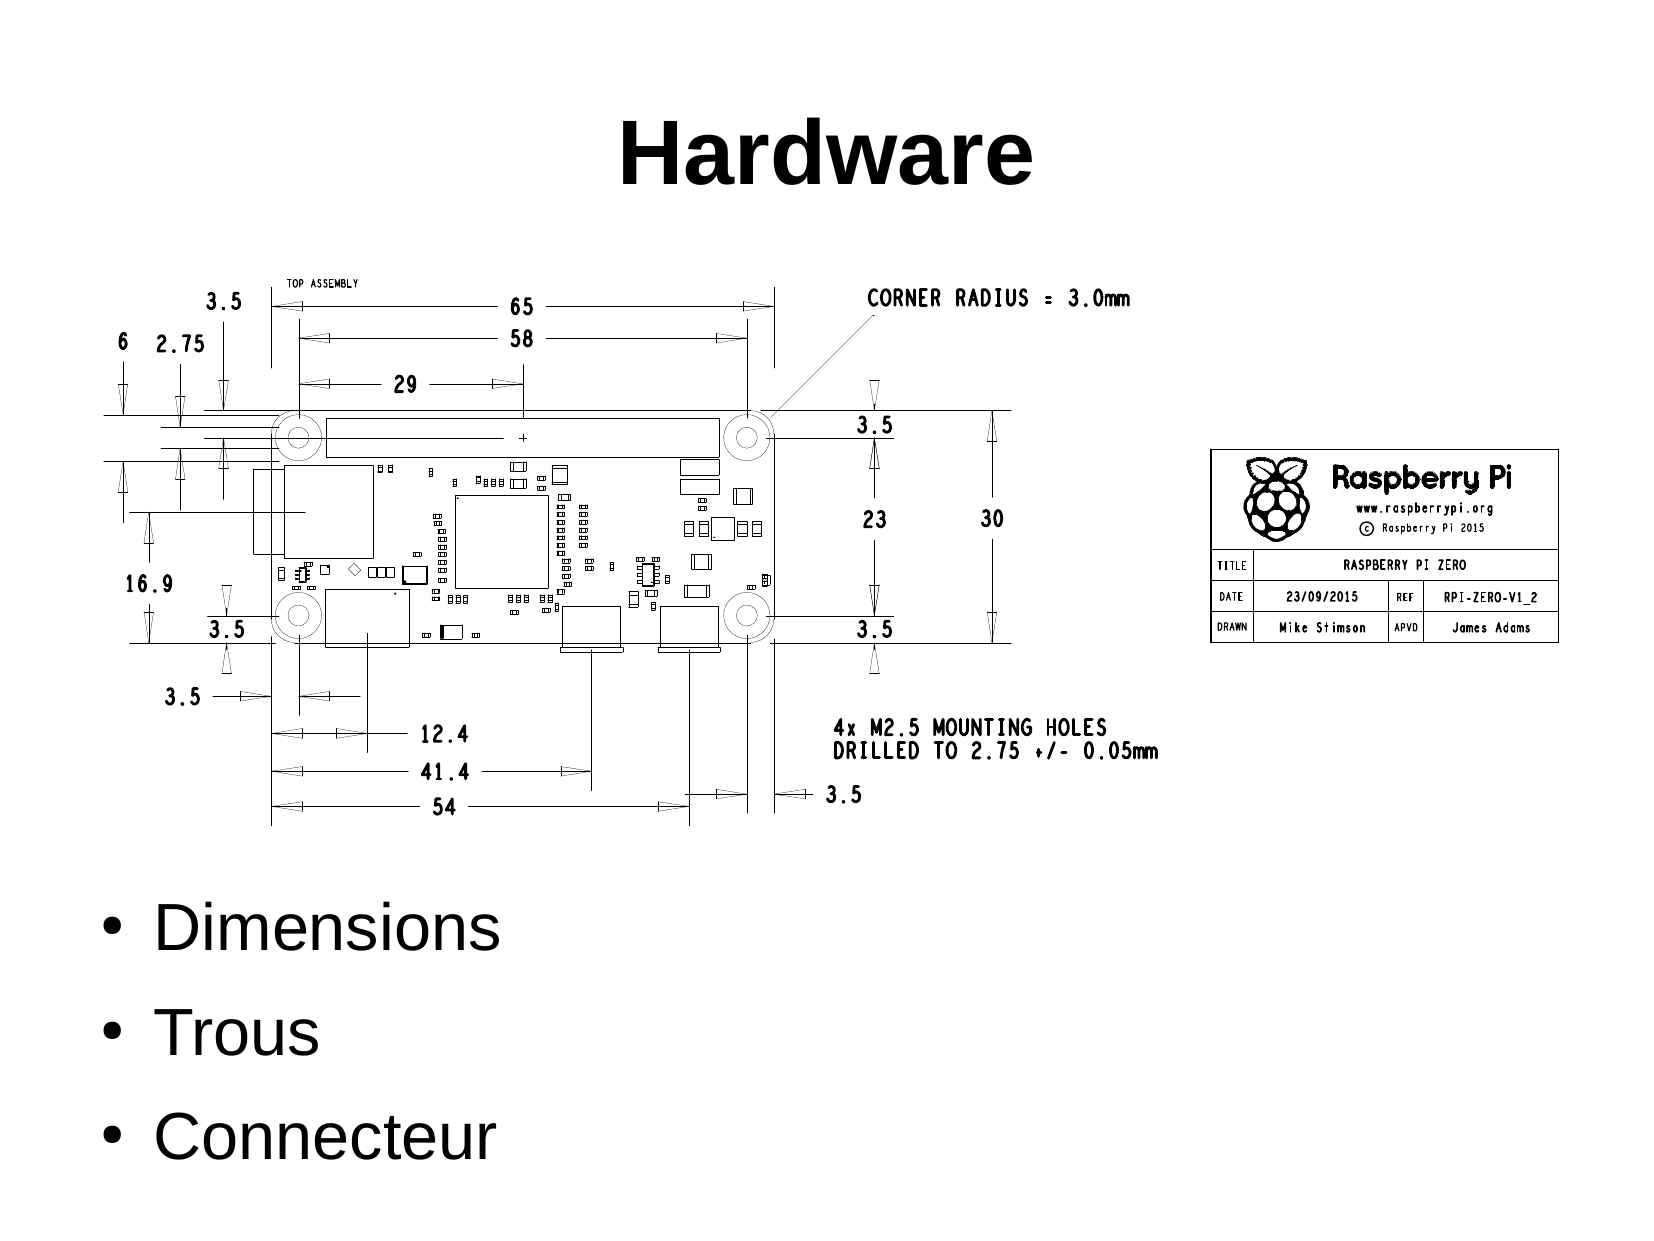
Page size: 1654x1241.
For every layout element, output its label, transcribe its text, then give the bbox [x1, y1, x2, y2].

picture [102, 278, 1561, 827]
title Hardware [82, 49, 1571, 257]
list Dimensions Trous Connecteur [82, 890, 1571, 1234]
